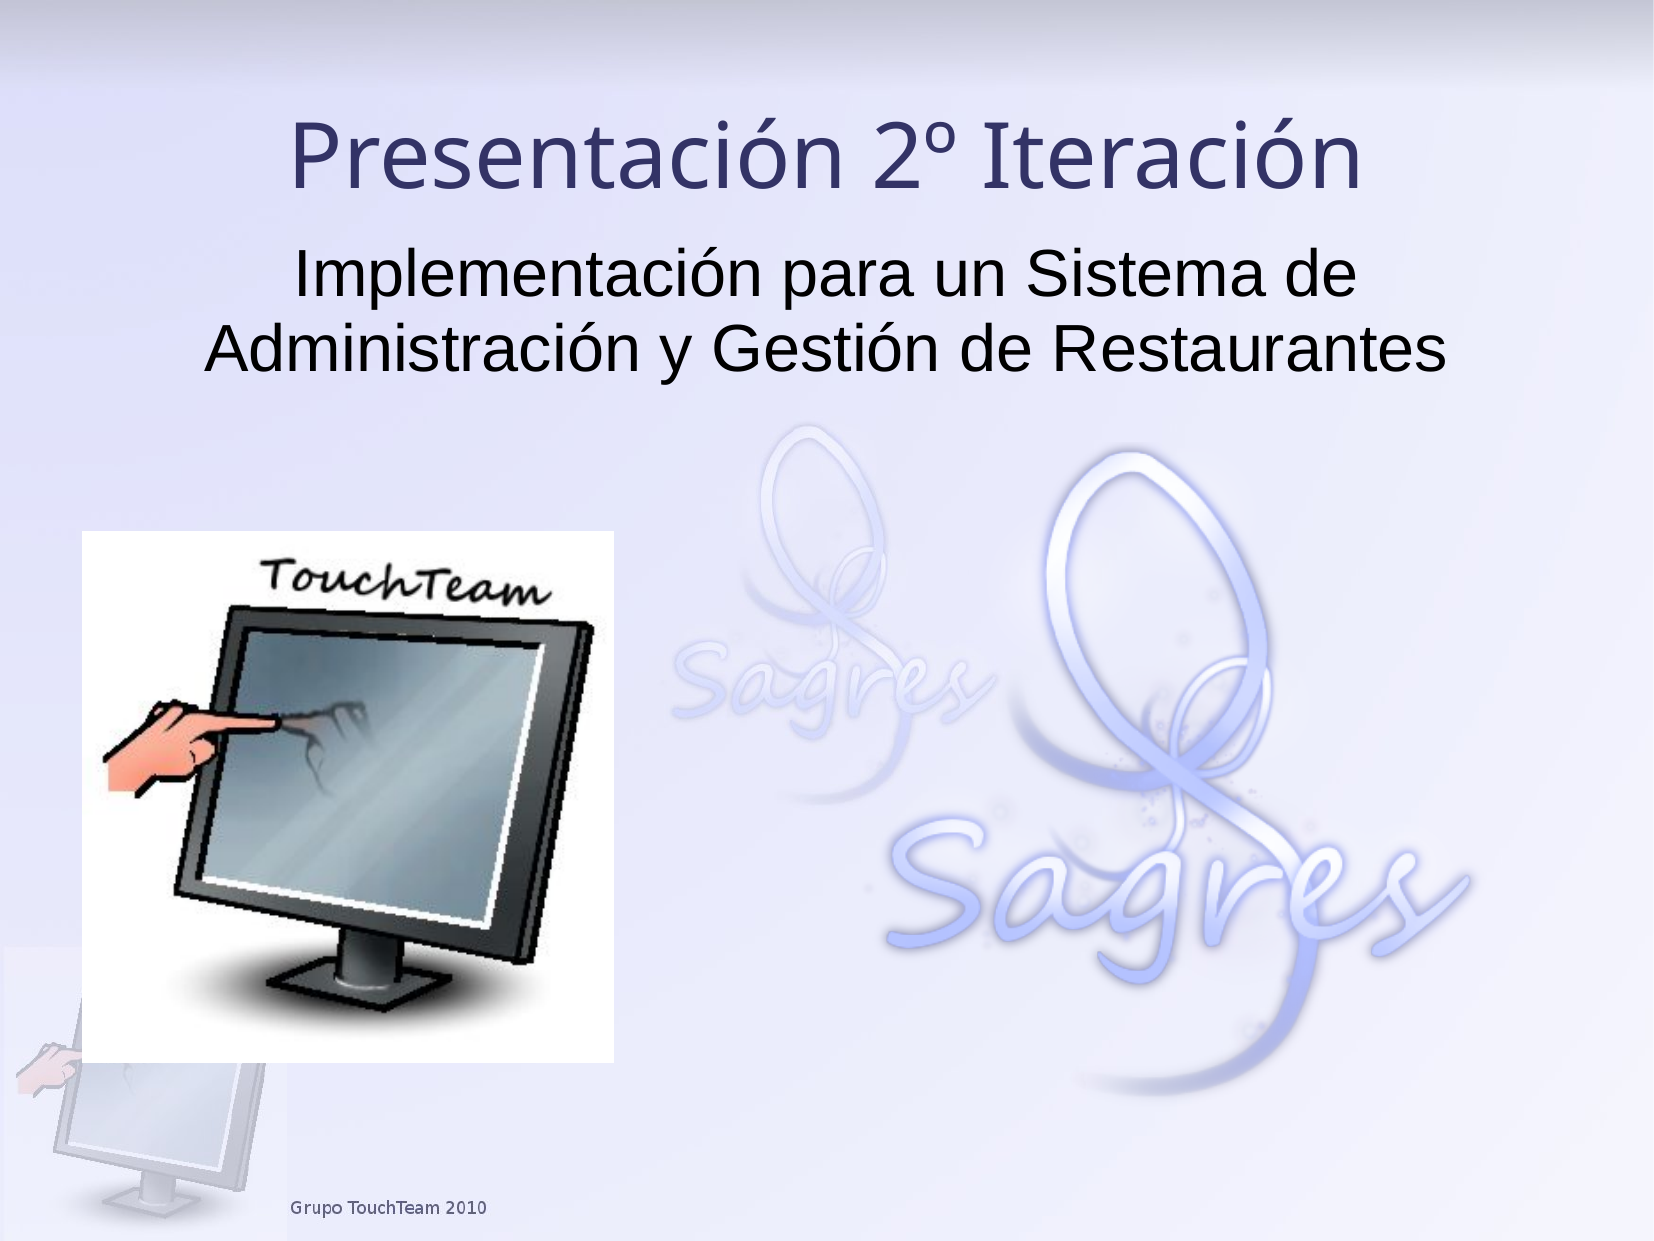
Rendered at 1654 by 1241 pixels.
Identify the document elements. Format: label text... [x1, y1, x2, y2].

list Implementación para un Sistema de Administración y Gestión de Restaurantes [88, 236, 1565, 443]
picture [0, 0, 1654, 1241]
title Presentación 2º Iteración [82, 56, 1571, 250]
